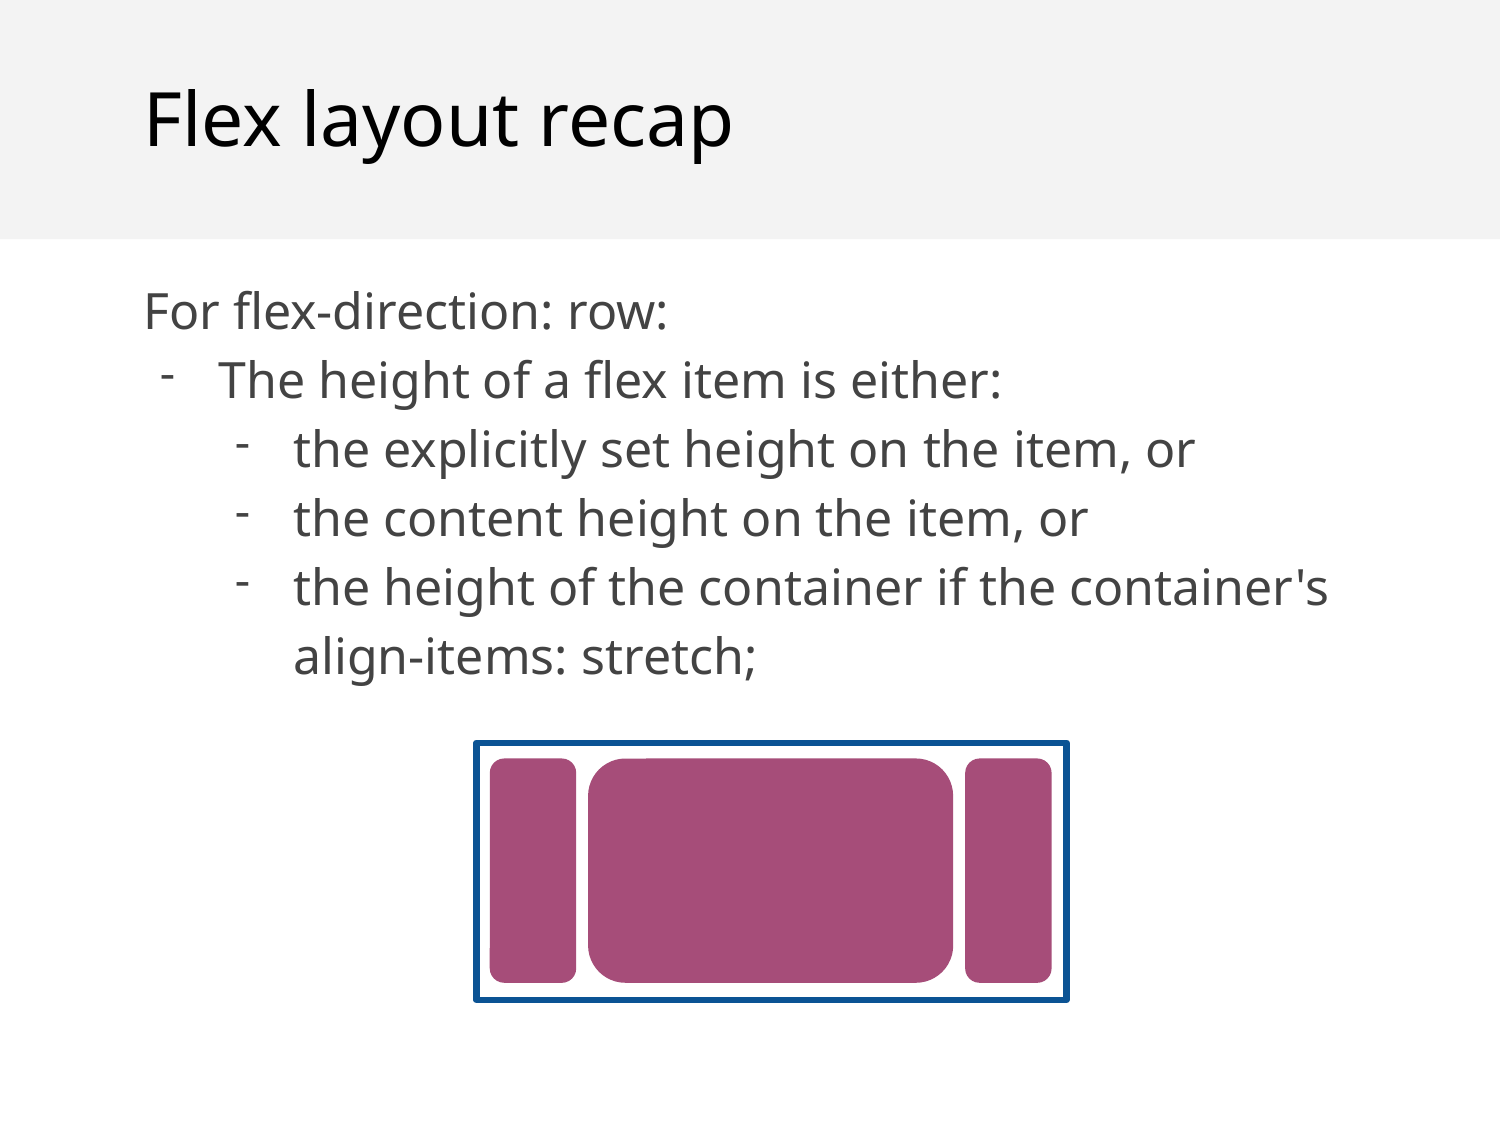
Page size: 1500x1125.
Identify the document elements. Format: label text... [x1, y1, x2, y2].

text_box [476, 742, 1067, 1001]
list For flex-direction: row: The height of a flex item is either: the explicitly set height on the item, or the content height on the item, or the height of the container if the container's align-items: stretch; [128, 255, 1372, 659]
title Flex layout recap [128, 56, 1372, 183]
